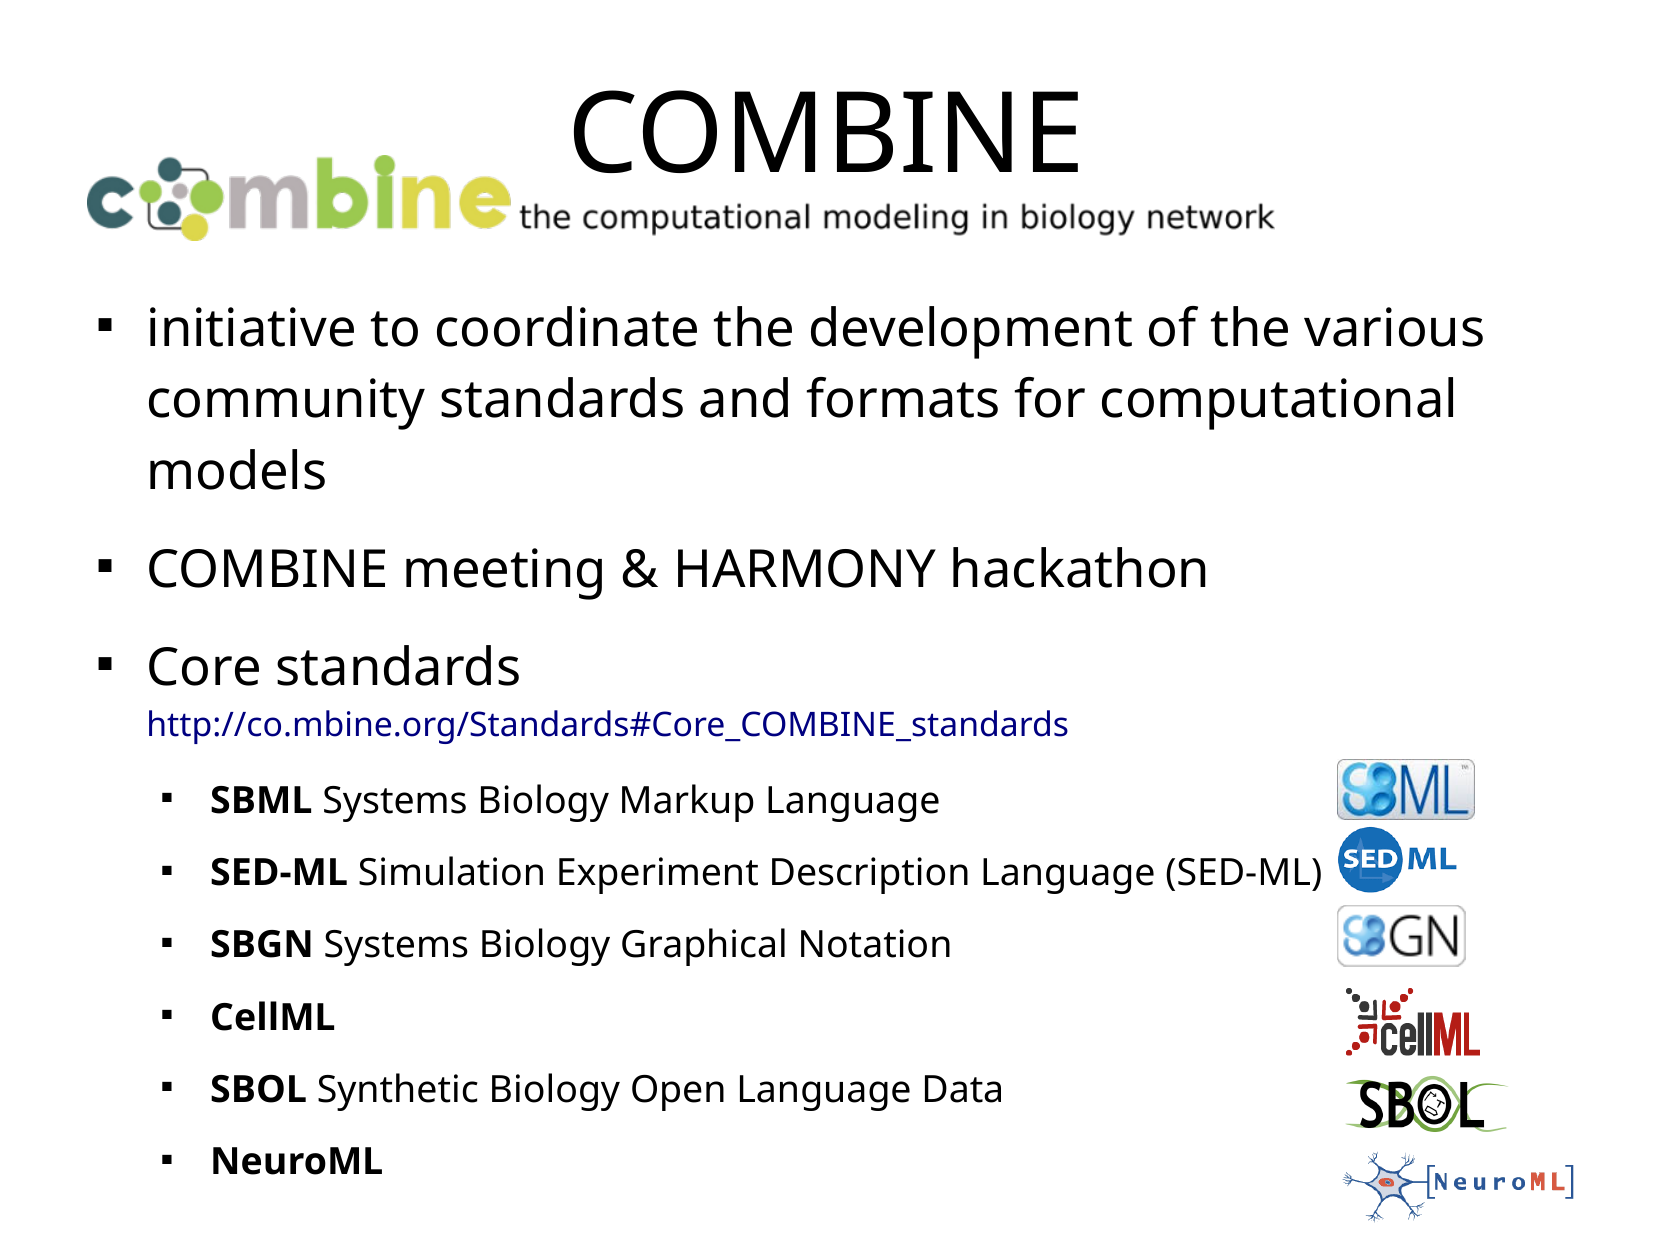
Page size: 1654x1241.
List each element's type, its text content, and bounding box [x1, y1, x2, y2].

title COMBINE [82, 25, 1571, 233]
picture [1337, 759, 1475, 820]
picture [1337, 979, 1488, 1064]
picture [87, 155, 1276, 241]
picture [1337, 905, 1466, 967]
picture [1337, 826, 1457, 893]
picture [1337, 1146, 1578, 1227]
list initiative to coordinate the development of the various community standards and formats for computational models COMBINE meeting & HARMONY hackathon Core standards http://co.mbine.org/Standards#Core_COMBINE_standards SBML Systems Biology Markup Language SED-ML Simulation Experiment Description Language (SED-ML) SBGN Systems Biology Graphical Notation CellML SBOL Synthetic Biology Open Language Data NeuroML [82, 290, 1571, 1193]
picture [1337, 1069, 1519, 1139]
